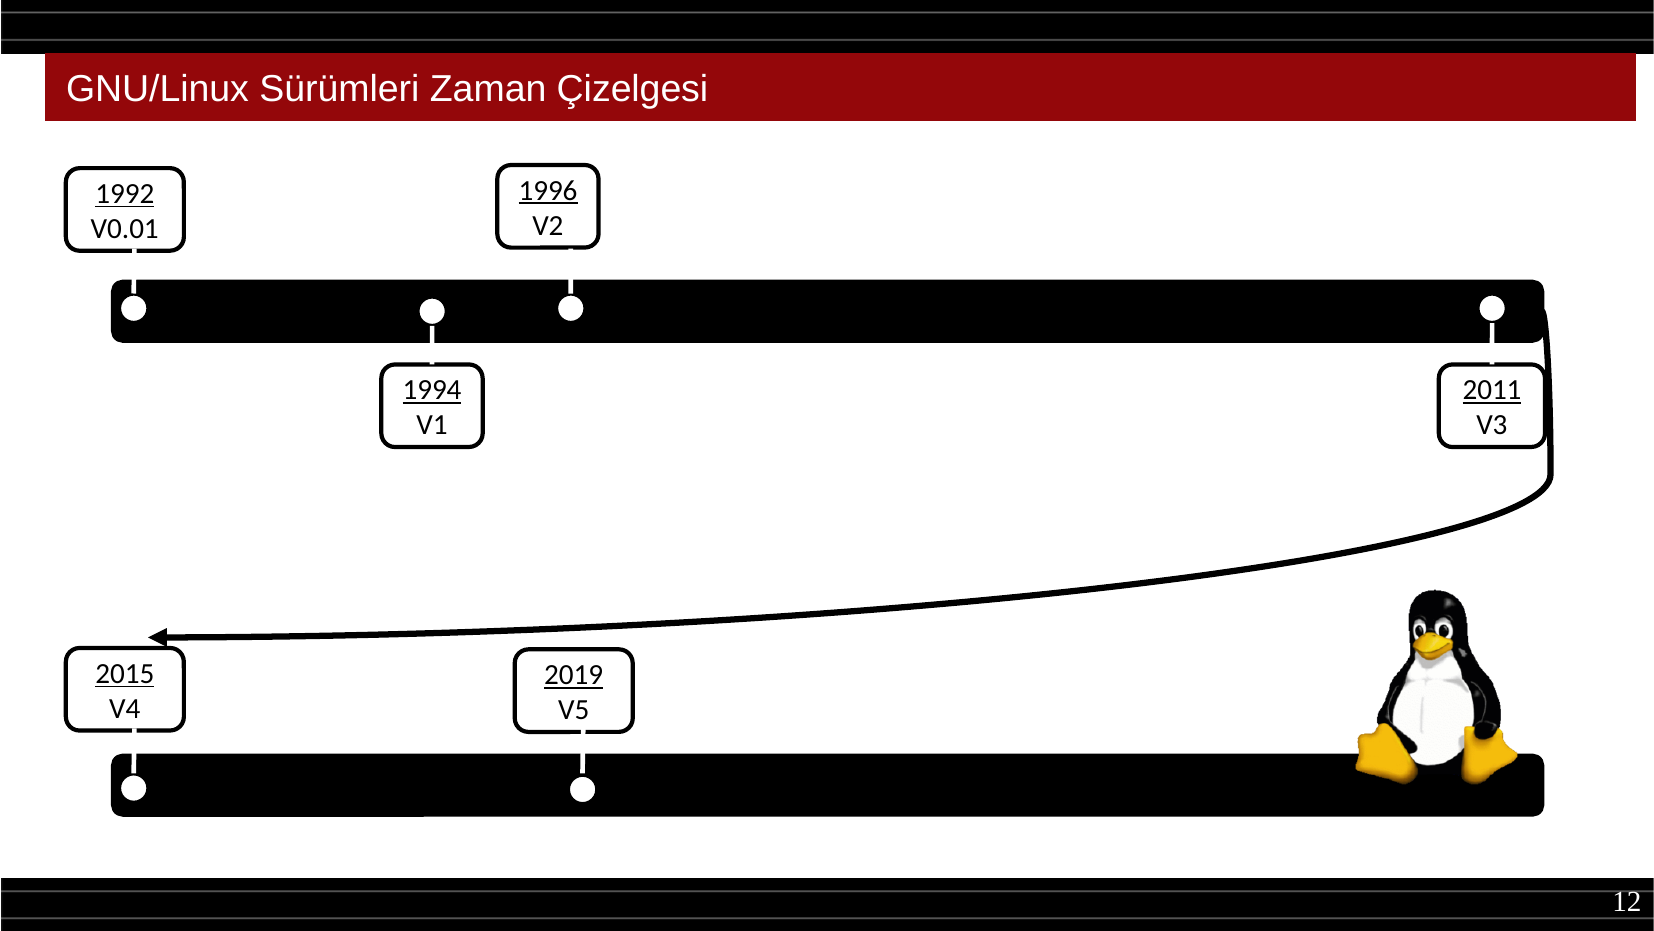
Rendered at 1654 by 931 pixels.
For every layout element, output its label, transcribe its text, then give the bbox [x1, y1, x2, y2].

text_box 2015 V4 [65, 647, 184, 731]
text_box 1996 V2 [497, 165, 599, 248]
picture [1350, 584, 1522, 789]
text_box GNU/Linux Sürümleri Zaman Çizelgesi [51, 60, 1312, 117]
text_box 1994 V1 [381, 364, 483, 448]
text_box 2011 V3 [1438, 364, 1546, 448]
text_box [113, 755, 1543, 815]
picture [1, 878, 1654, 931]
text_box [113, 281, 1543, 341]
text_box 2019 V5 [514, 649, 633, 732]
text_box 1992 V0.01 [65, 168, 184, 251]
picture [1, 0, 1654, 54]
